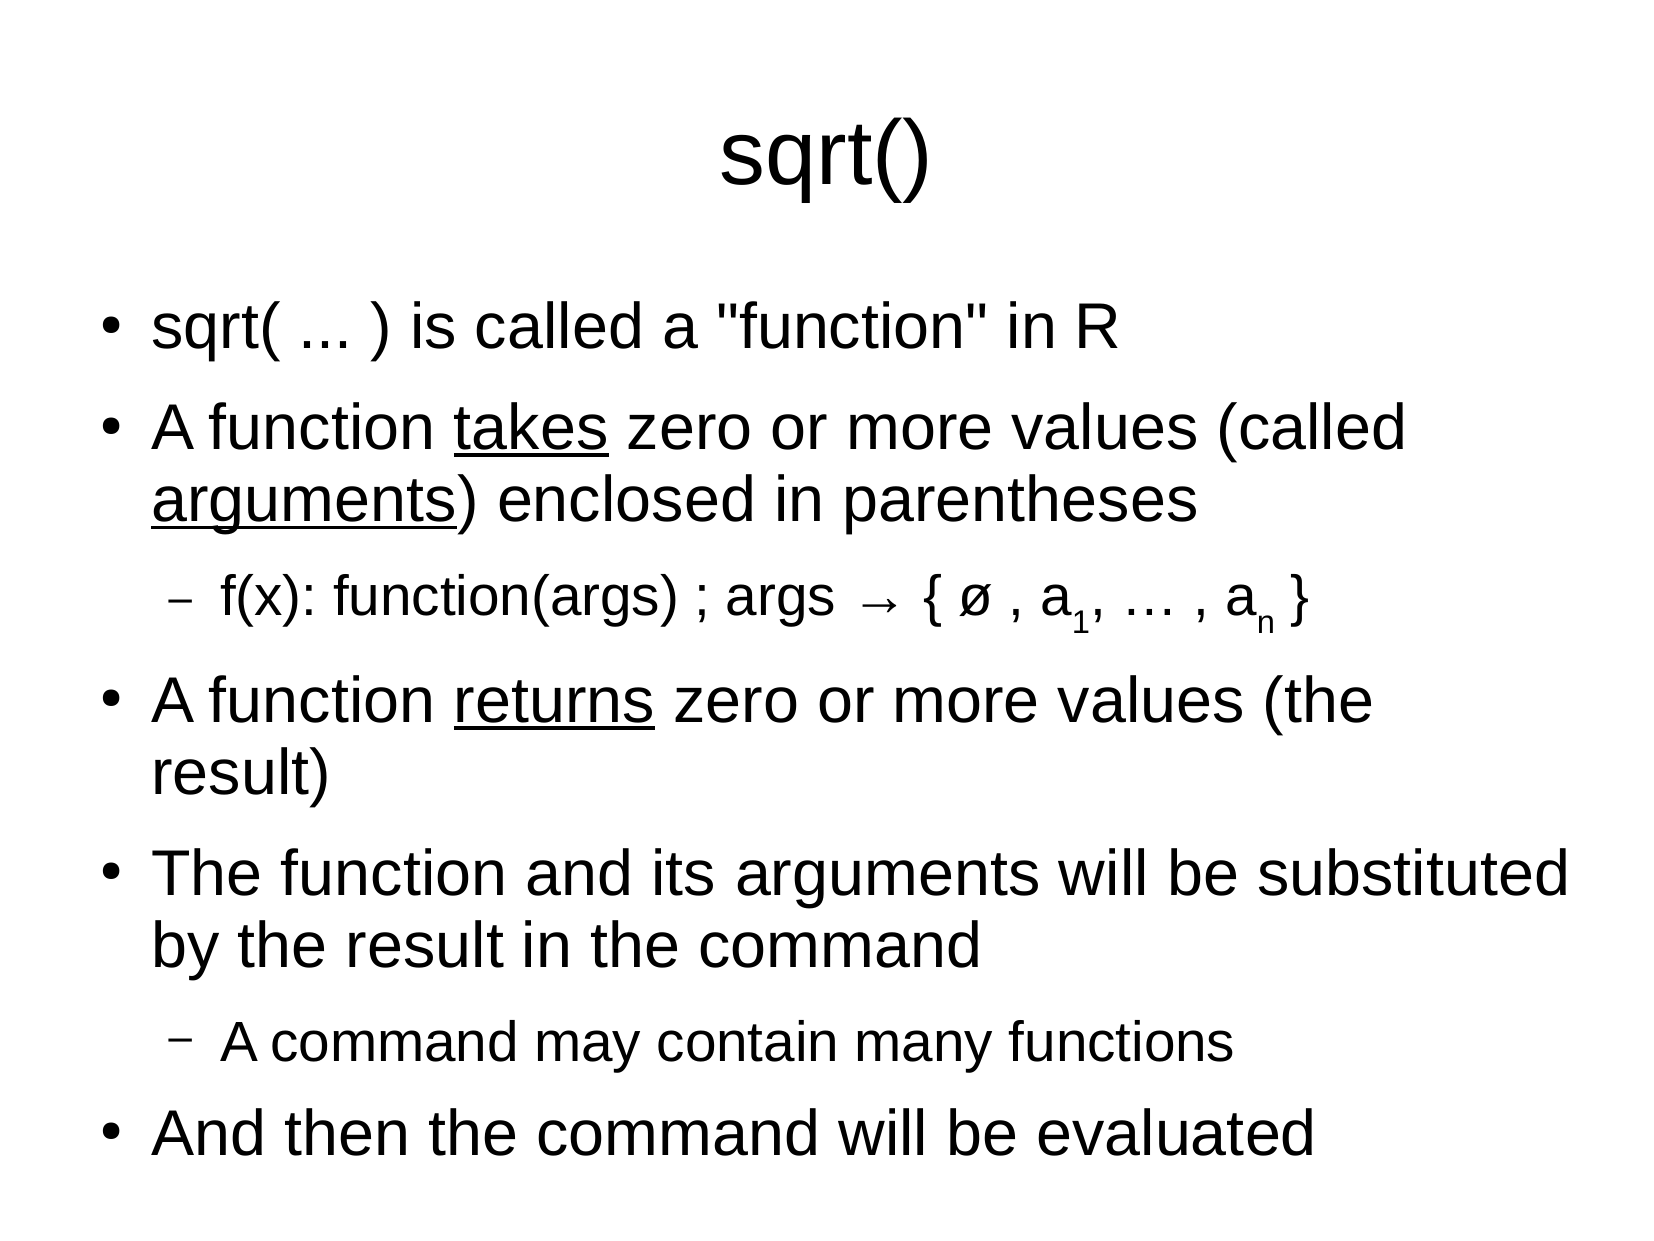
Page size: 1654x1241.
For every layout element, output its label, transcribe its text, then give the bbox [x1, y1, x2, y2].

title sqrt() [82, 49, 1571, 257]
list sqrt( ... ) is called a "function" in R A function takes zero or more values (called arguments) enclosed in parentheses f(x): function(args) ; args → { ø , a1, … , an } A function returns zero or more values (the result) The function and its arguments will be substituted by the result in the command A command may contain many functions And then the command will be evaluated [82, 290, 1571, 1170]
